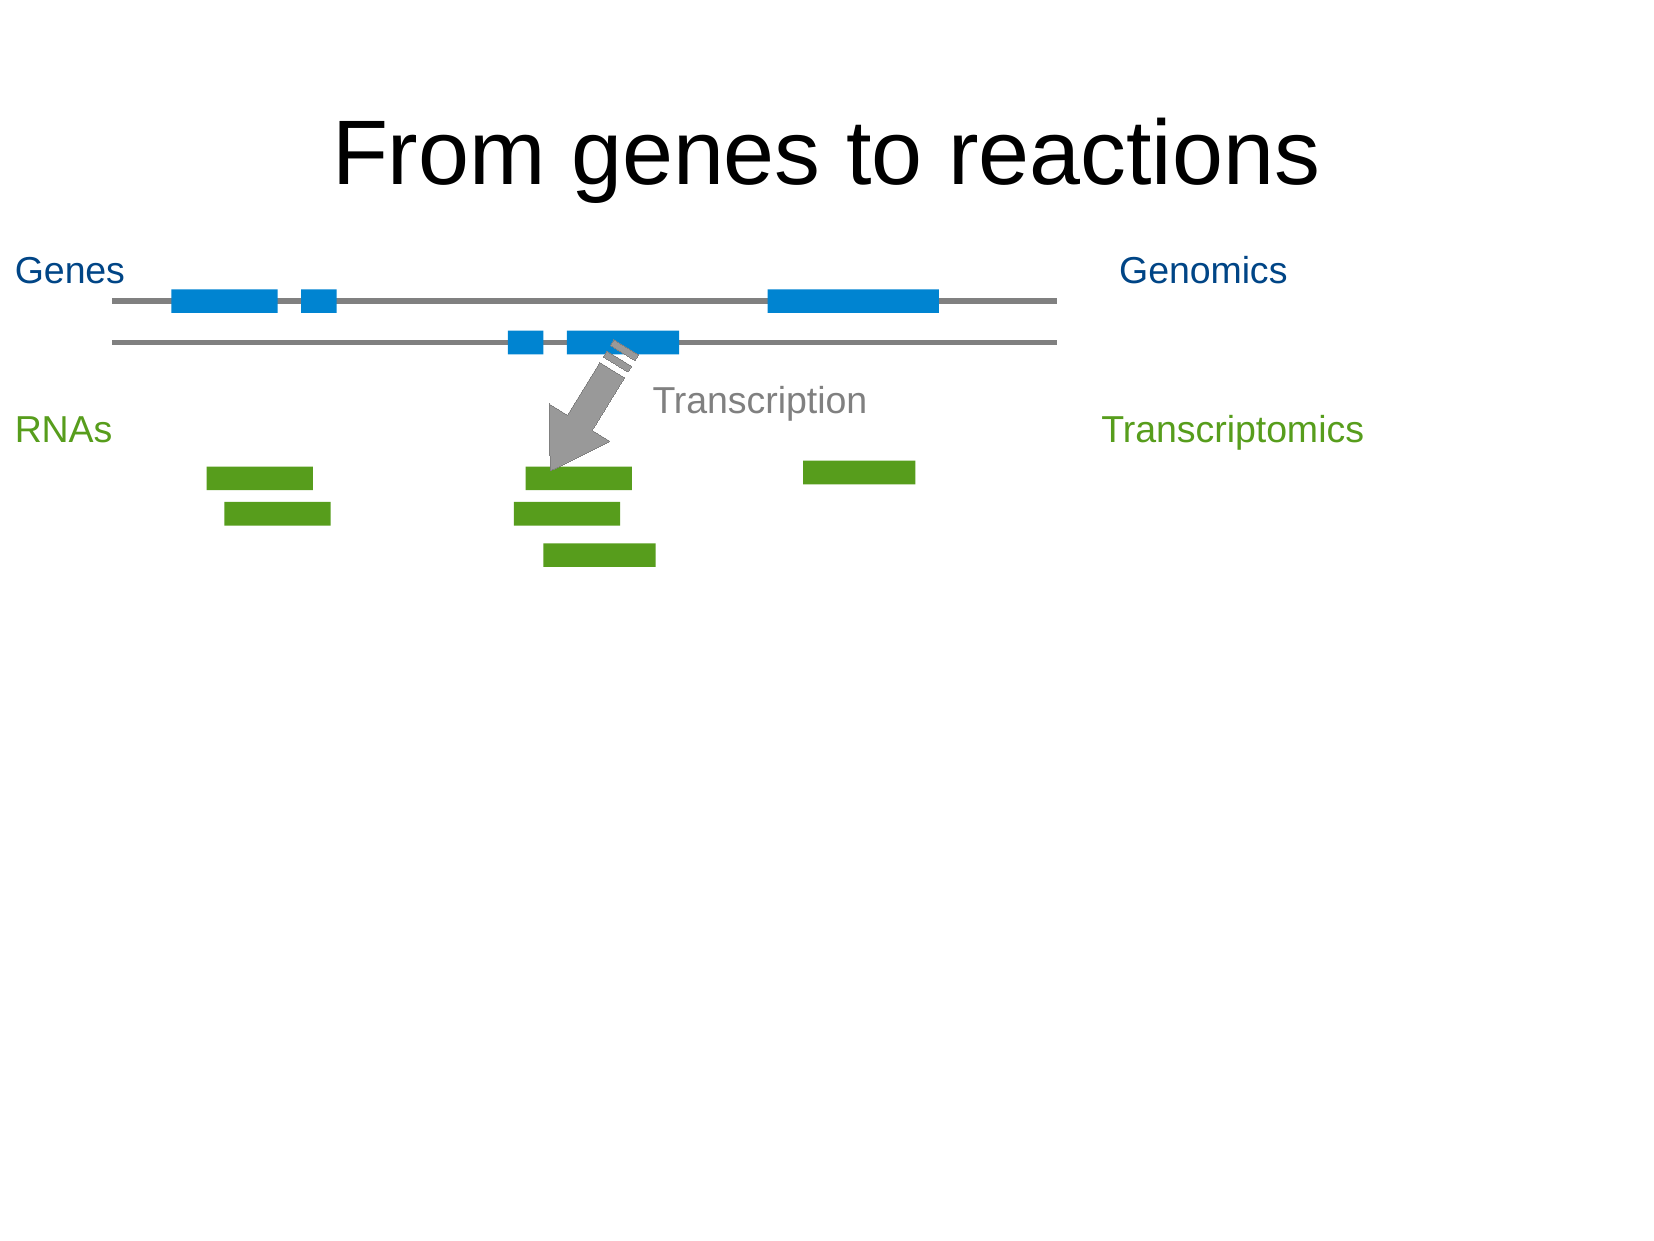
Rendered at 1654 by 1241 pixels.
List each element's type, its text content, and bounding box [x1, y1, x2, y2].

text_box [206, 466, 313, 491]
text_box Transcription [637, 372, 883, 429]
text_box [525, 362, 632, 491]
text_box RNAs [0, 401, 128, 459]
text_box Genomics [1104, 257, 1303, 299]
text_box Genes [0, 242, 140, 299]
text_box [301, 289, 337, 313]
text_box [224, 501, 331, 526]
text_box Transcriptomics [1086, 401, 1379, 459]
text_box [803, 460, 916, 485]
text_box [543, 543, 656, 567]
text_box [513, 501, 621, 526]
text_box [507, 330, 544, 355]
title From genes to reactions [82, 49, 1571, 257]
text_box [171, 289, 278, 313]
text_box [566, 330, 680, 372]
text_box [767, 289, 939, 313]
